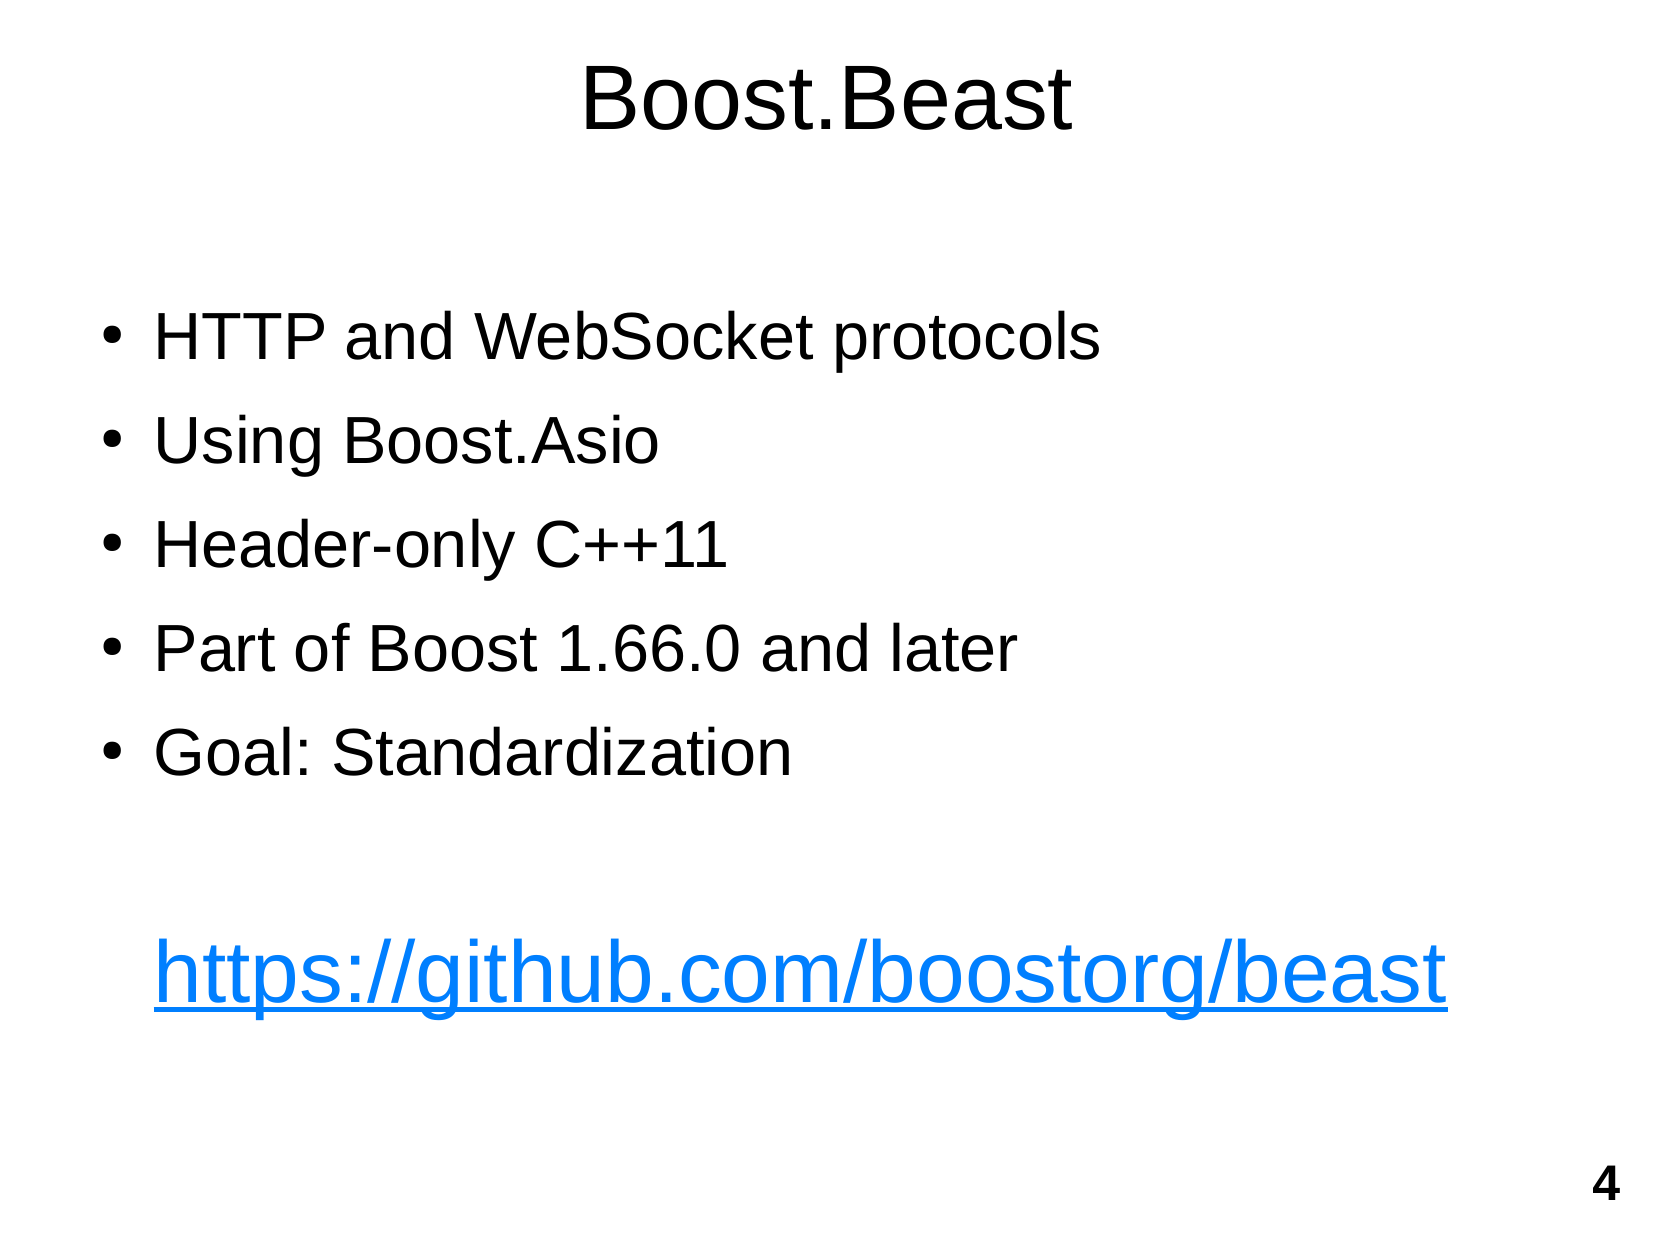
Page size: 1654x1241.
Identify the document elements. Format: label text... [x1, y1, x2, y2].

title Boost.Beast [82, 15, 1571, 181]
list HTTP and WebSocket protocols Using Boost.Asio Header-only C++11 Part of Boost 1.66.0 and later Goal: Standardization https://github.com/boostorg/beast [82, 195, 1571, 1156]
